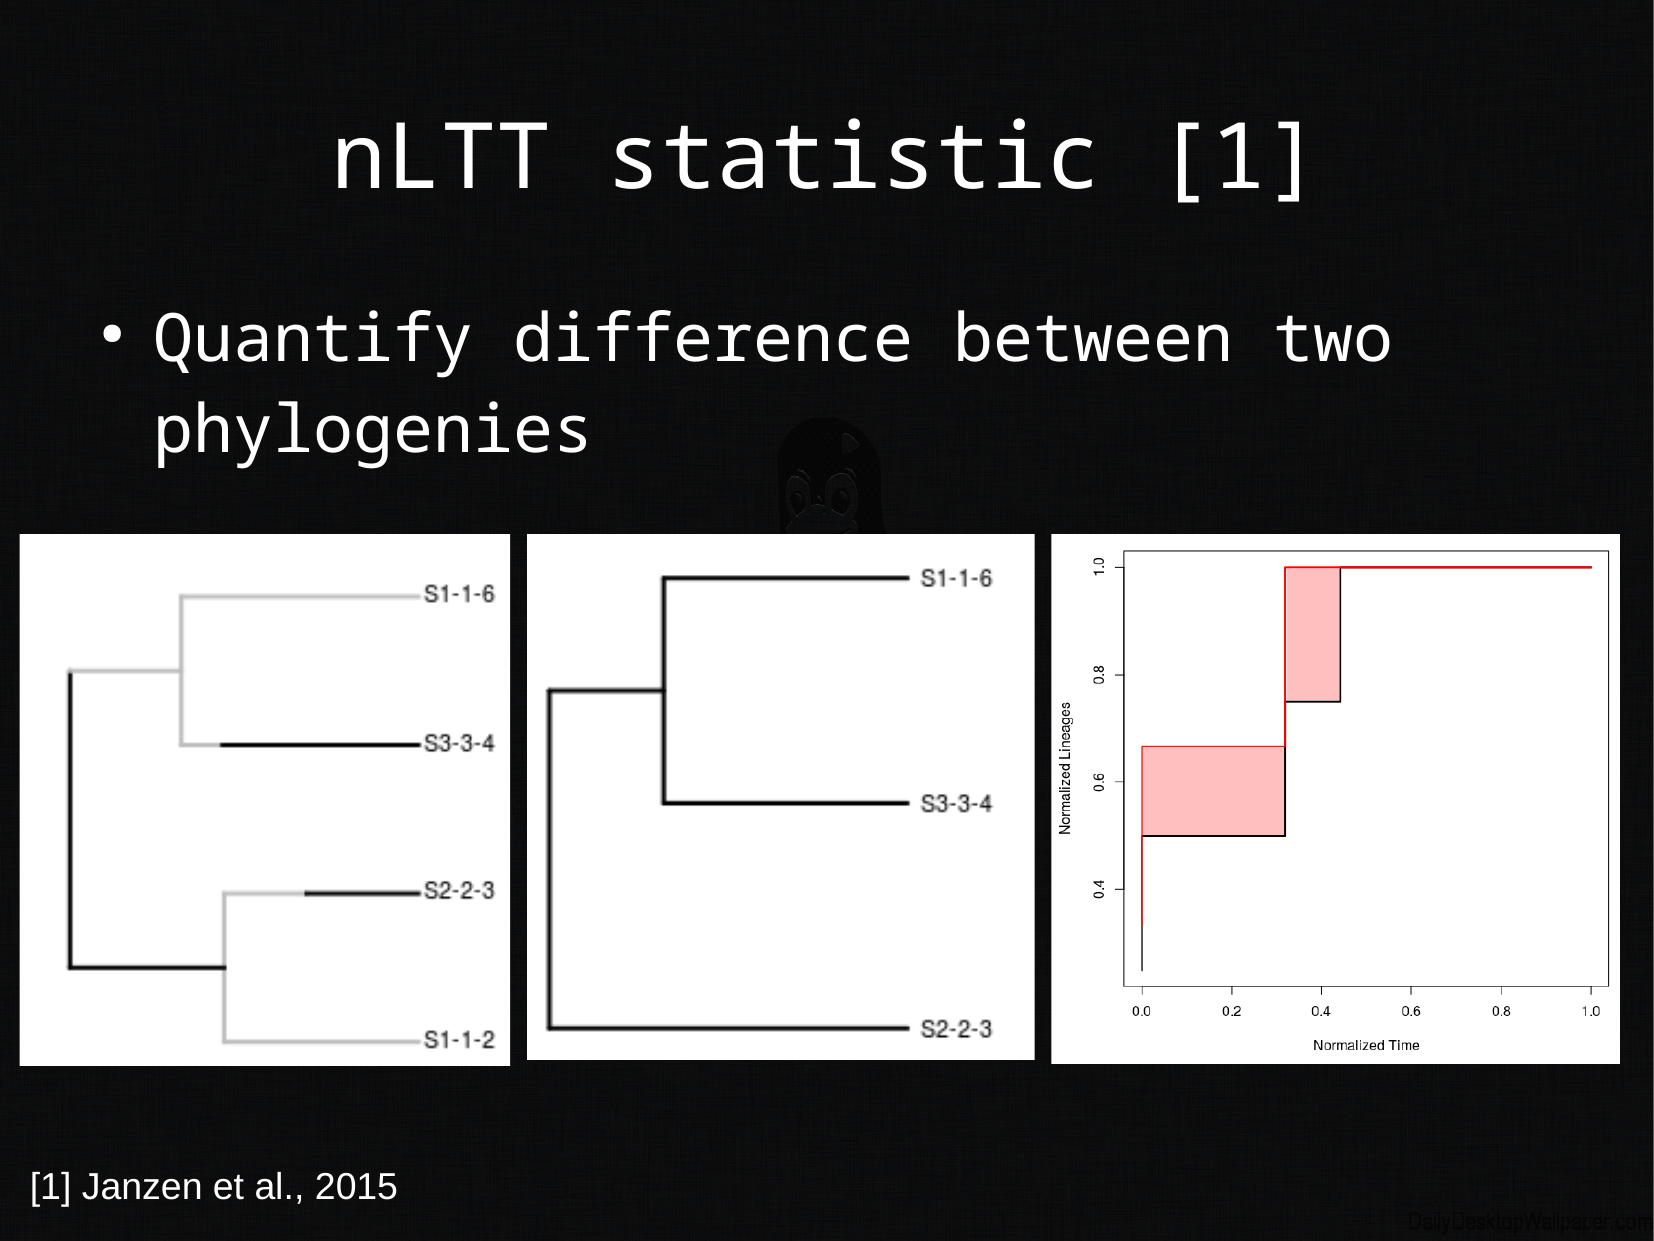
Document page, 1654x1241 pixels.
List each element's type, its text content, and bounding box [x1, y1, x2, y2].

picture [0, 0, 1654, 1241]
title nLTT statistic [1] [82, 49, 1571, 257]
text_box [1] Janzen et al., 2015 [15, 1158, 603, 1216]
list Quantify difference between two phylogenies [82, 290, 1501, 631]
